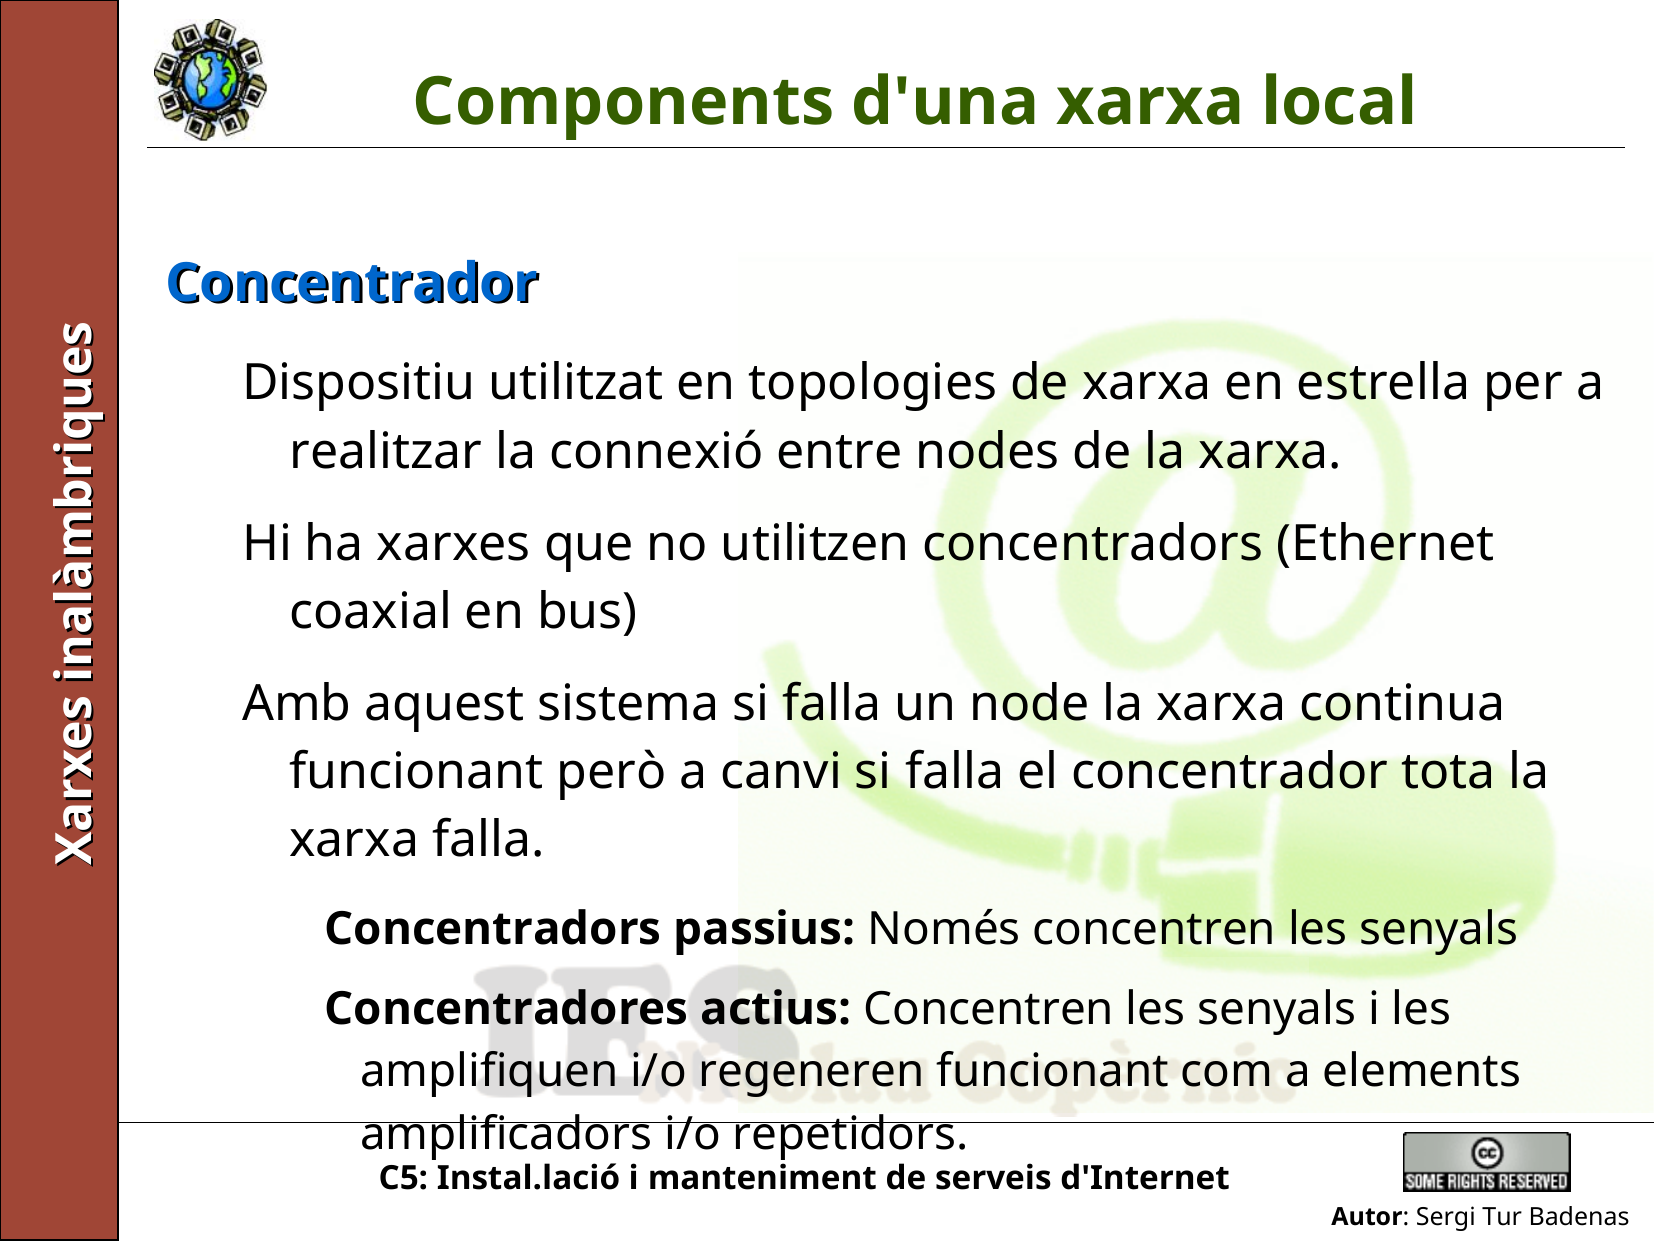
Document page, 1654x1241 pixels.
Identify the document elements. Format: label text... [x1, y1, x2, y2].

picture [514, 1078, 527, 1083]
title Components d'una xarxa local [165, 56, 1654, 141]
picture [1291, 1078, 1303, 1083]
picture [960, 1078, 972, 1083]
picture [666, 1078, 679, 1083]
picture [1403, 1132, 1571, 1192]
list Concentrador Dispositiu utilitzat en topologies de xarxa en estrella per a realitzar la connexió entre nodes de la xarxa. Hi ha xarxes que no utilitzen concentradors (Ethernet coaxial en bus) Amb aquest sistema si falla un node la xarxa continua funcionant però a canvi si falla el concentrador tota la xarxa falla. Concentradors passius: Només concentren les senyals Concentradores actius: Concentren les senyals i les amplifiquen i/o regeneren funcionant com a elements amplificadors i/o repetidors. [147, 242, 1636, 1078]
picture [544, 1078, 556, 1083]
picture [154, 19, 268, 142]
picture [466, 252, 1654, 1117]
picture [1104, 1078, 1116, 1083]
picture [1209, 1078, 1222, 1083]
picture [1049, 1078, 1062, 1083]
picture [750, 1078, 763, 1083]
